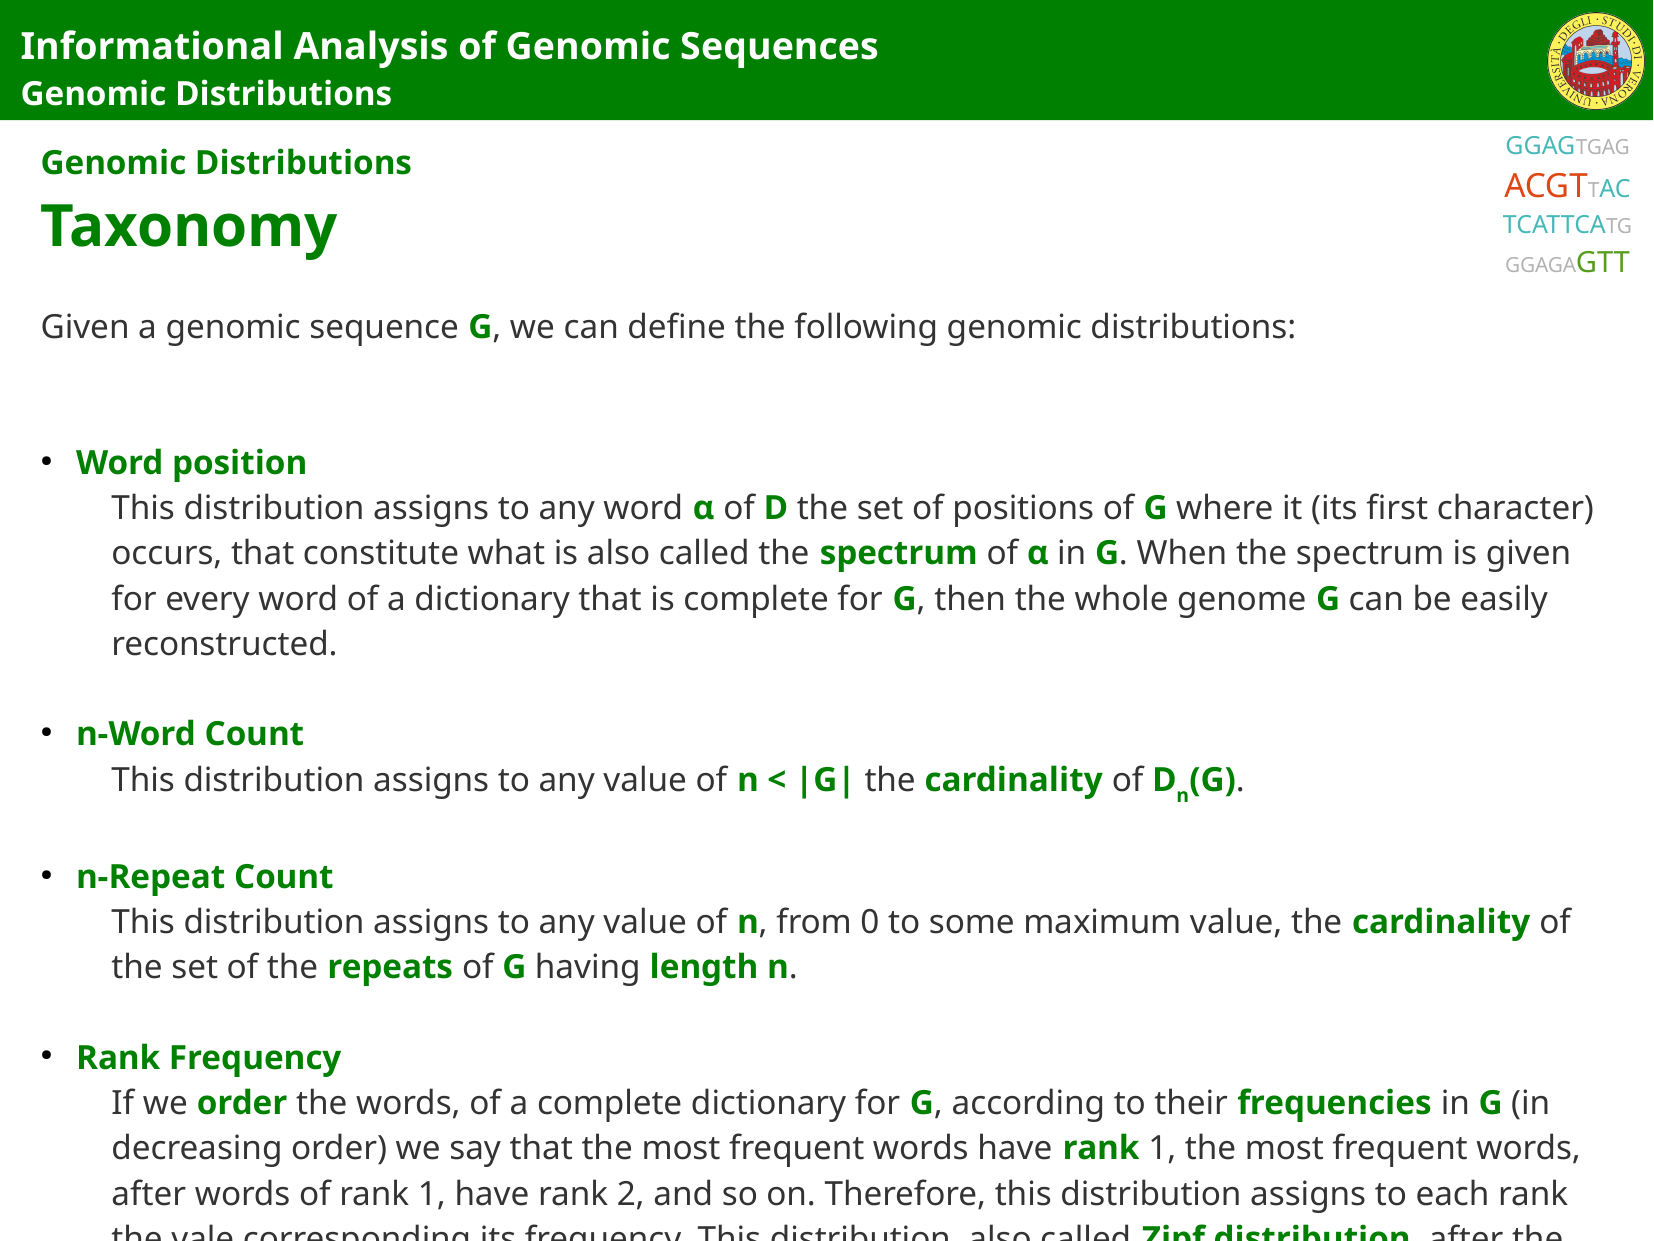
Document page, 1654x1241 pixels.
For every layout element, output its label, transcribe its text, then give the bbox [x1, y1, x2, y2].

picture [1547, 12, 1645, 110]
text_box Genomic Distributions Taxonomy Given a genomic sequence G, we can define the following genomic distributions: Word position This distribution assigns to any word α of D the set of positions of G where it (its first character) occurs, that constitute what is also called the spectrum of α in G. When the spectrum is given for every word of a dictionary that is complete for G, then the whole genome G can be easily reconstructed. n-Word Count This distribution assigns to any value of n < |G| the cardinality of Dn(G). n-Repeat Count This distribution assigns to any value of n, from 0 to some maximum value, the cardinality of the set of the repeats of G having length n. Rank Frequency If we order the words, of a complete dictionary for G, according to their frequencies in G (in decreasing order) we say that the most frequent words have rank 1, the most frequent words, after words of rank 1, have rank 2, and so on. Therefore, this distribution assigns to each rank the vale corresponding its frequency. This distribution, also called Zipf distribution, after the scholar who introduced it, was extensively studied in natural languages. [25, 131, 1621, 1117]
text_box [0, 0, 1653, 121]
text_box Informational Analysis of Genomic Sequences Genomic Distributions [5, 11, 1416, 107]
text_box GGAGTGAGACGTTACTCATTCATGGGAGAGTT [1485, 120, 1651, 263]
